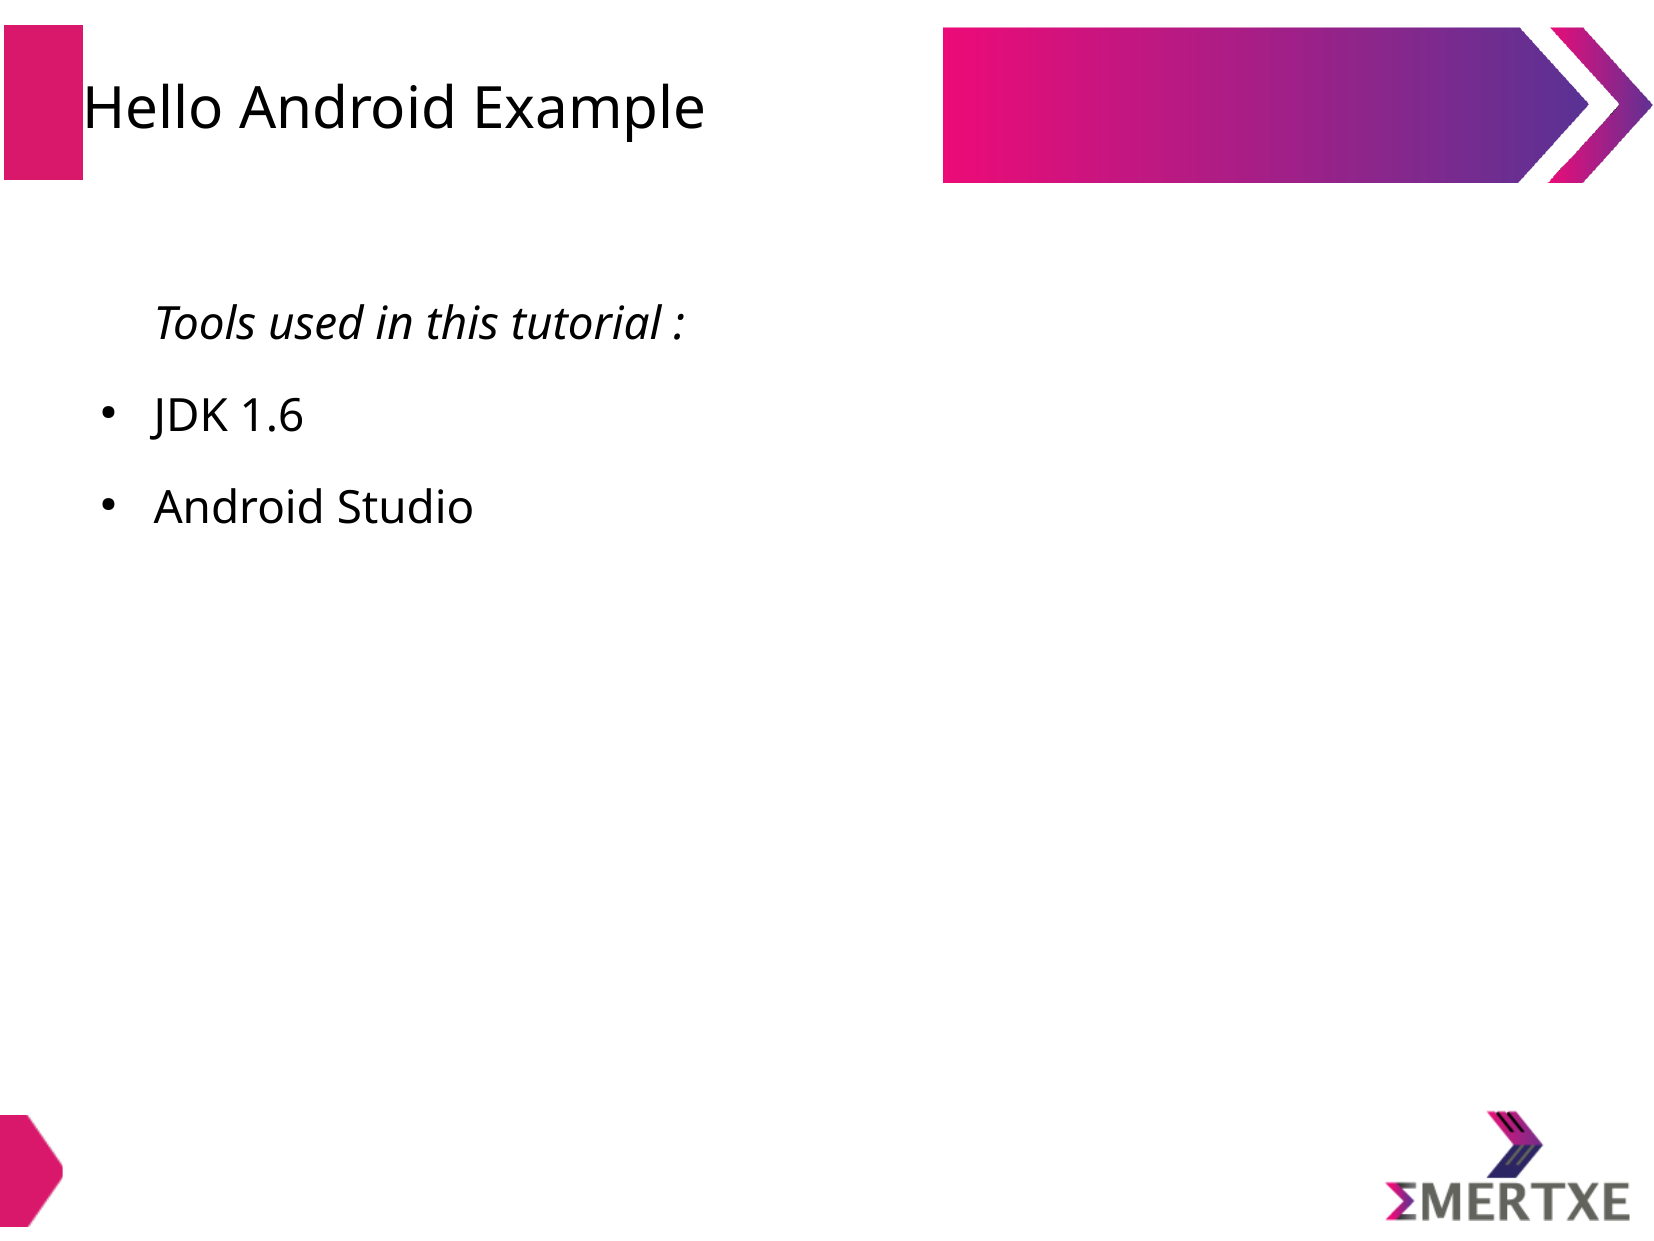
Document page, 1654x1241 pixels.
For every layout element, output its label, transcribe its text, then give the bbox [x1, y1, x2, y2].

picture [1385, 1107, 1631, 1221]
picture [1571, 27, 1653, 183]
title Hello Android Example [82, 2, 1571, 210]
list Tools used in this tutorial : JDK 1.6 Android Studio [82, 290, 1571, 1010]
